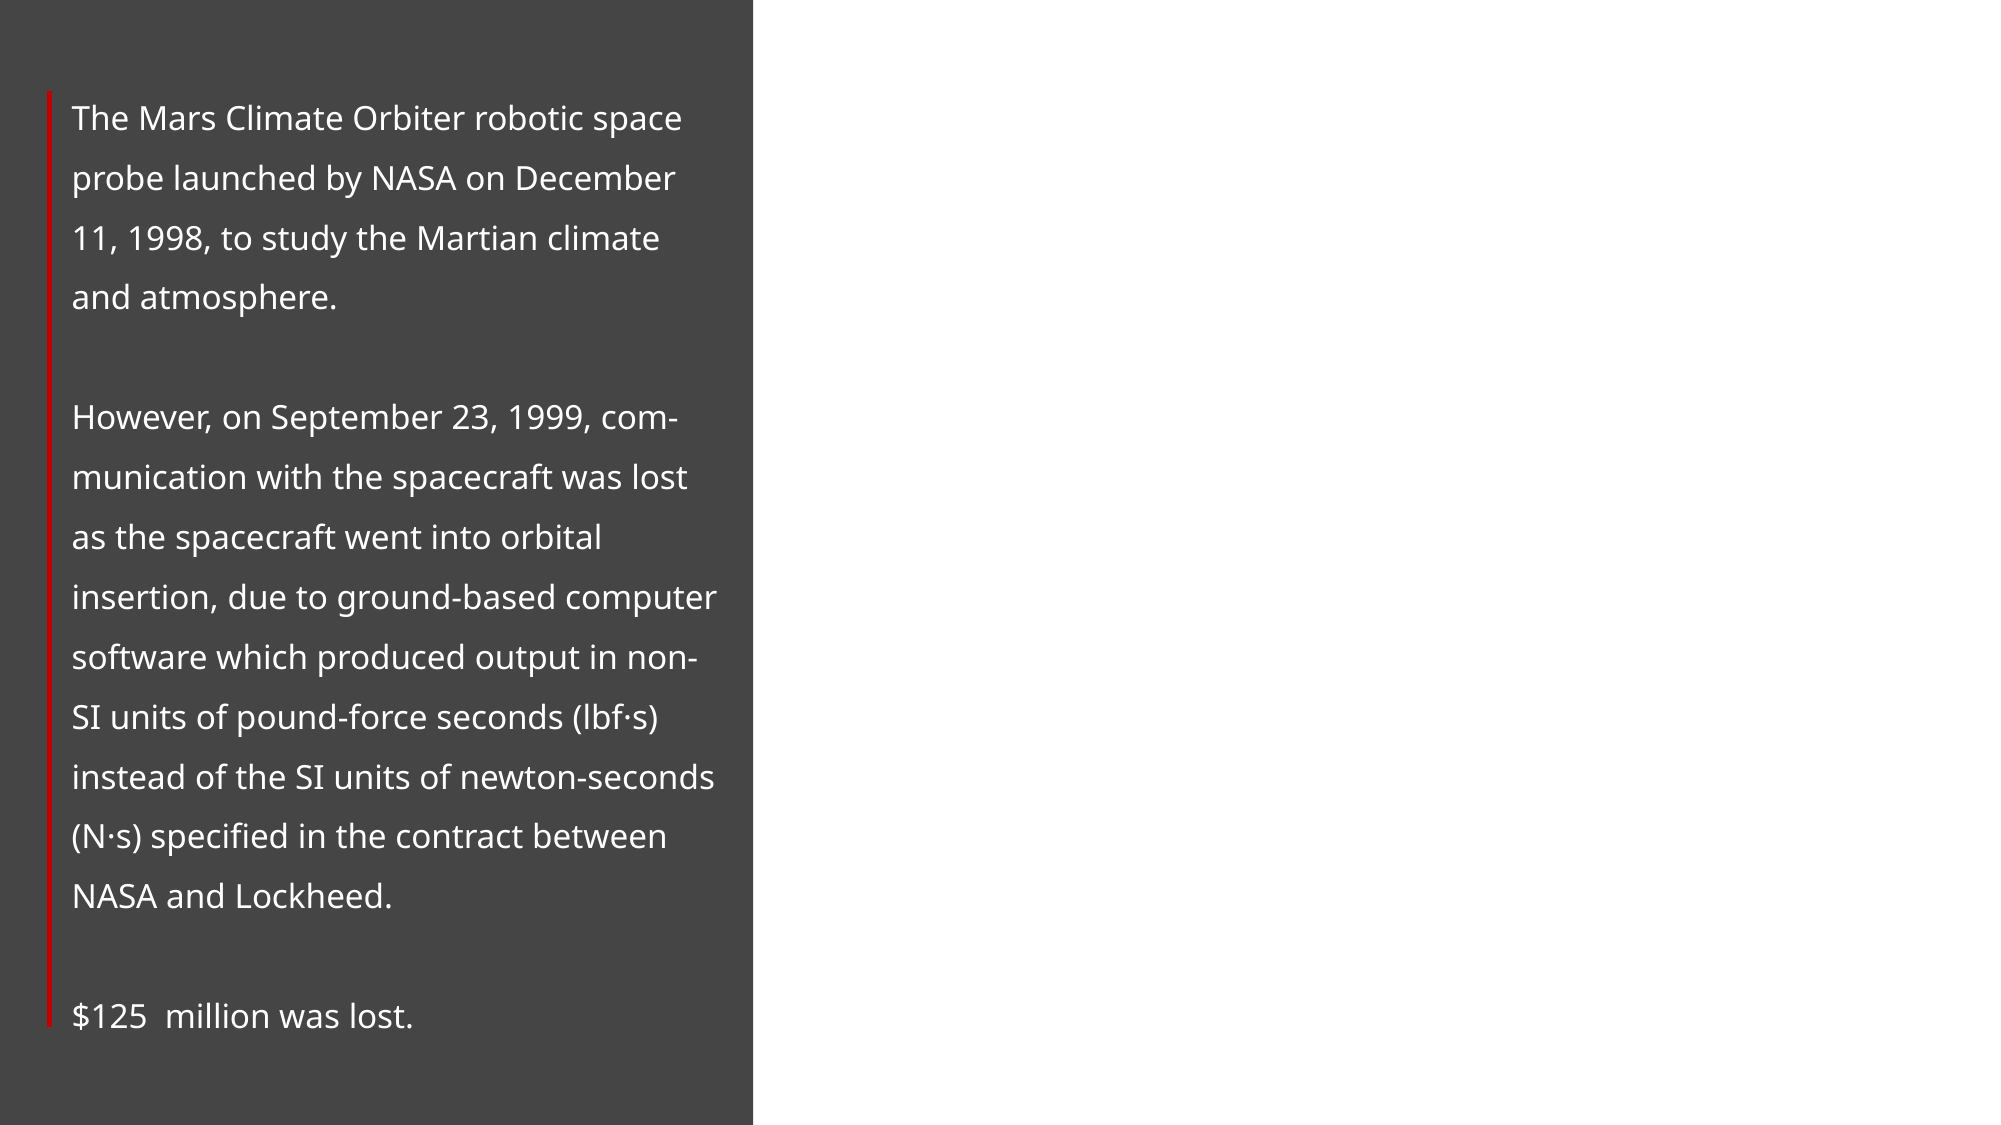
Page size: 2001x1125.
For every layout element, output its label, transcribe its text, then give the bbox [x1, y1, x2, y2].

text_box The Mars Climate Orbiter robotic space probe launched by NASA on December 11, 1998, to study the Martian climate and atmosphere. However, on September 23, 1999, com-munication with the spacecraft was lost as the spacecraft went into orbital insertion, due to ground-based computer software which produced output in non-SI units of pound-force seconds (lbf·s) instead of the SI units of newton-seconds (N·s) specified in the contract between NASA and Lockheed. $125 million was lost. [56, 69, 743, 1108]
text_box [0, 0, 753, 1125]
